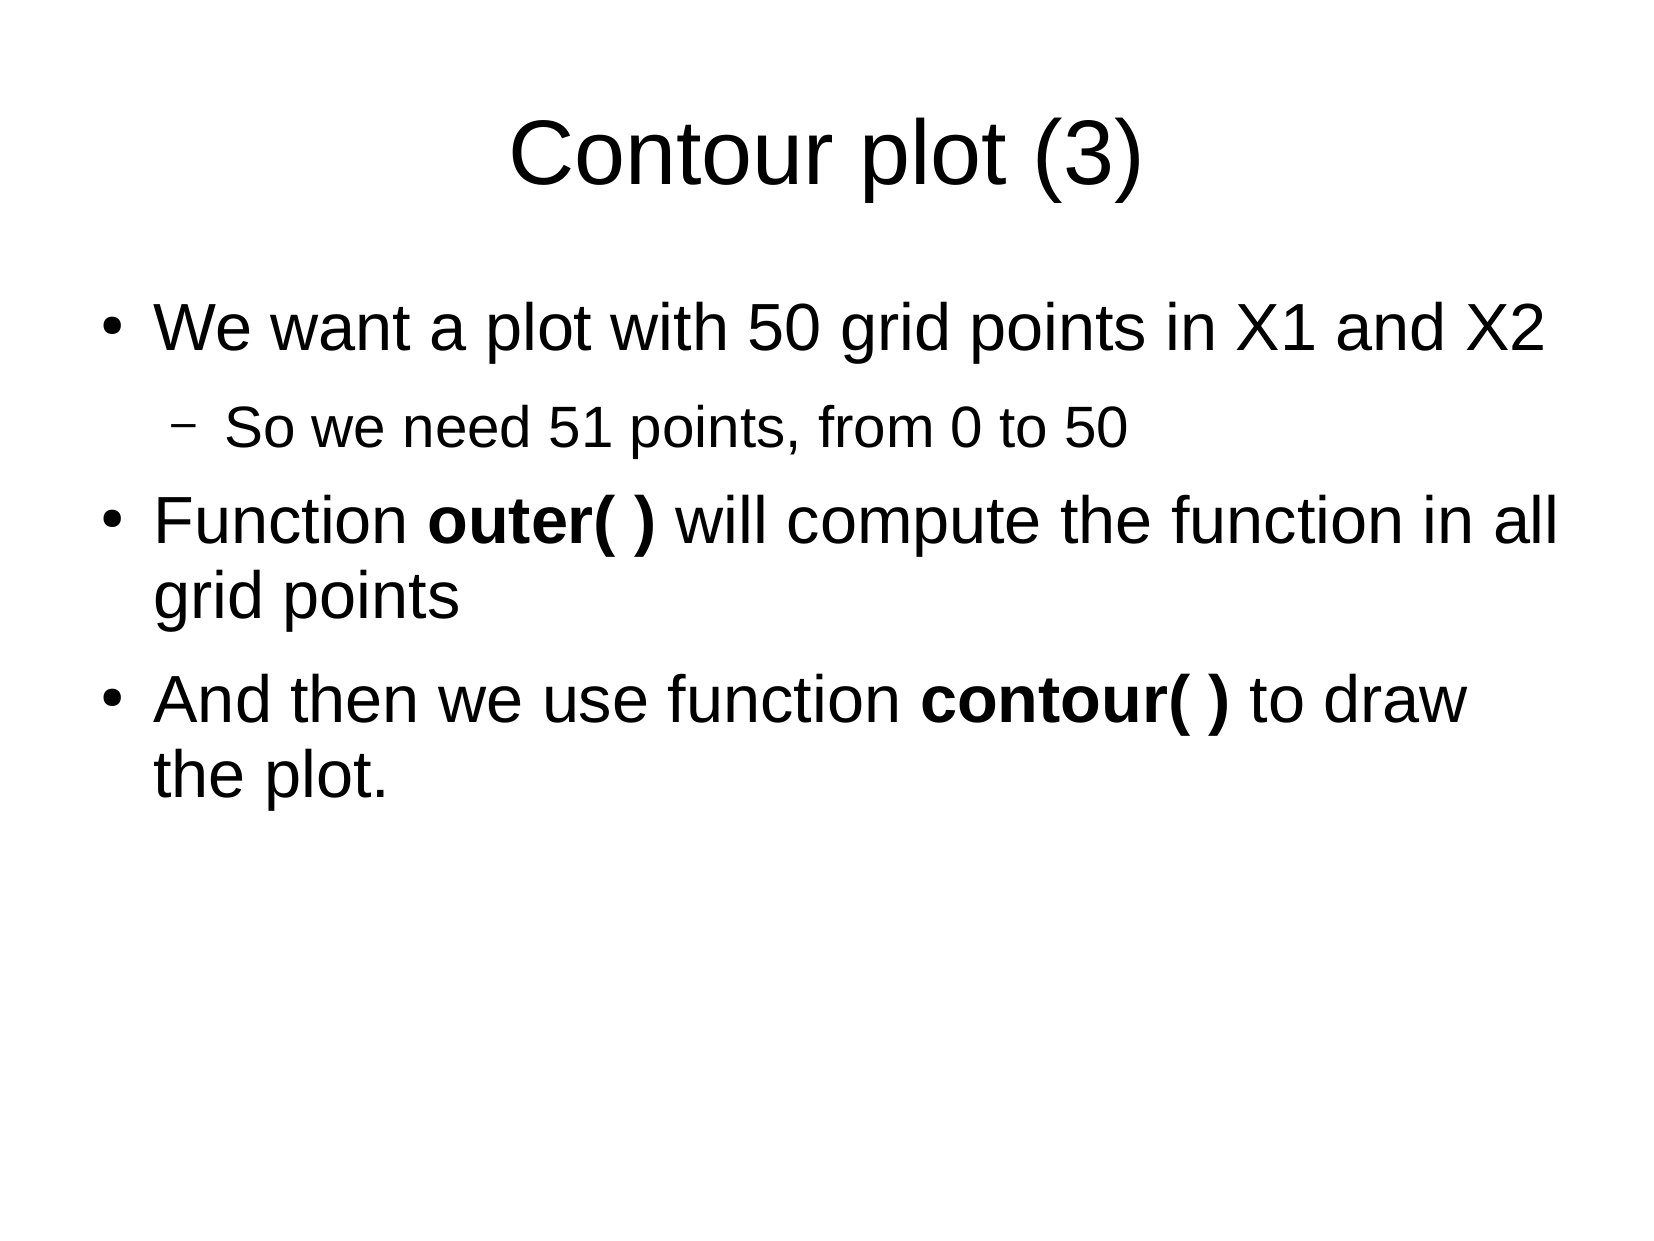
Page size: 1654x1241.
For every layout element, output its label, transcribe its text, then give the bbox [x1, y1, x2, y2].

list We want a plot with 50 grid points in X1 and X2 So we need 51 points, from 0 to 50 Function outer( ) will compute the function in all grid points And then we use function contour( ) to draw the plot. [82, 290, 1571, 1010]
title Contour plot (3) [82, 49, 1571, 257]
